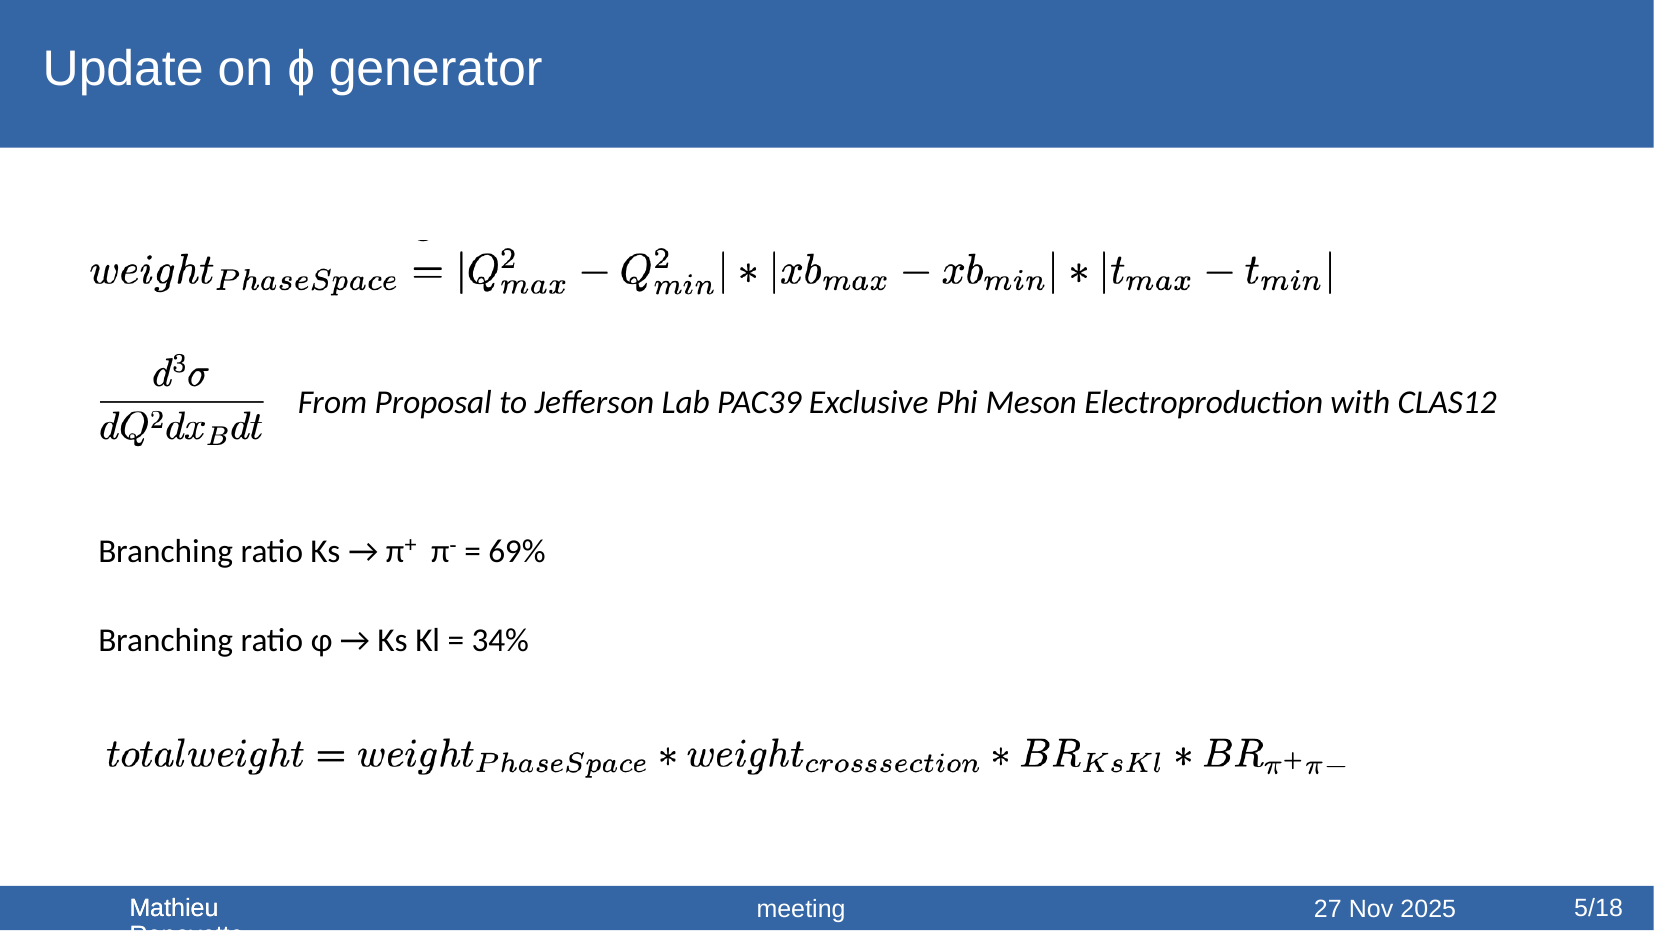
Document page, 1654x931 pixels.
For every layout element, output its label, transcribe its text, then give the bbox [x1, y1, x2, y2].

text_box Mathieu Ronayette [114, 885, 355, 929]
text_box From Proposal to Jeﬀerson Lab PAC39 Exclusive Phi Meson Electroproduction with CLAS12 [282, 372, 1654, 429]
text_box Update on ɸ generator [27, 32, 886, 106]
text_box 27 Nov 2025 [1299, 887, 1536, 931]
text_box [0, 0, 1654, 148]
picture [83, 703, 1359, 810]
text_box Branching ratio Ks → π+ π- = 69% [83, 522, 783, 578]
text_box meeting [734, 887, 953, 931]
text_box 5/18 [1559, 885, 1654, 930]
picture [43, 342, 294, 469]
text_box Branching ratio ɸ → Ks Kl = 34% [83, 610, 783, 666]
text_box [226, 885, 1654, 931]
text_box [0, 885, 131, 931]
picture [79, 240, 1355, 314]
